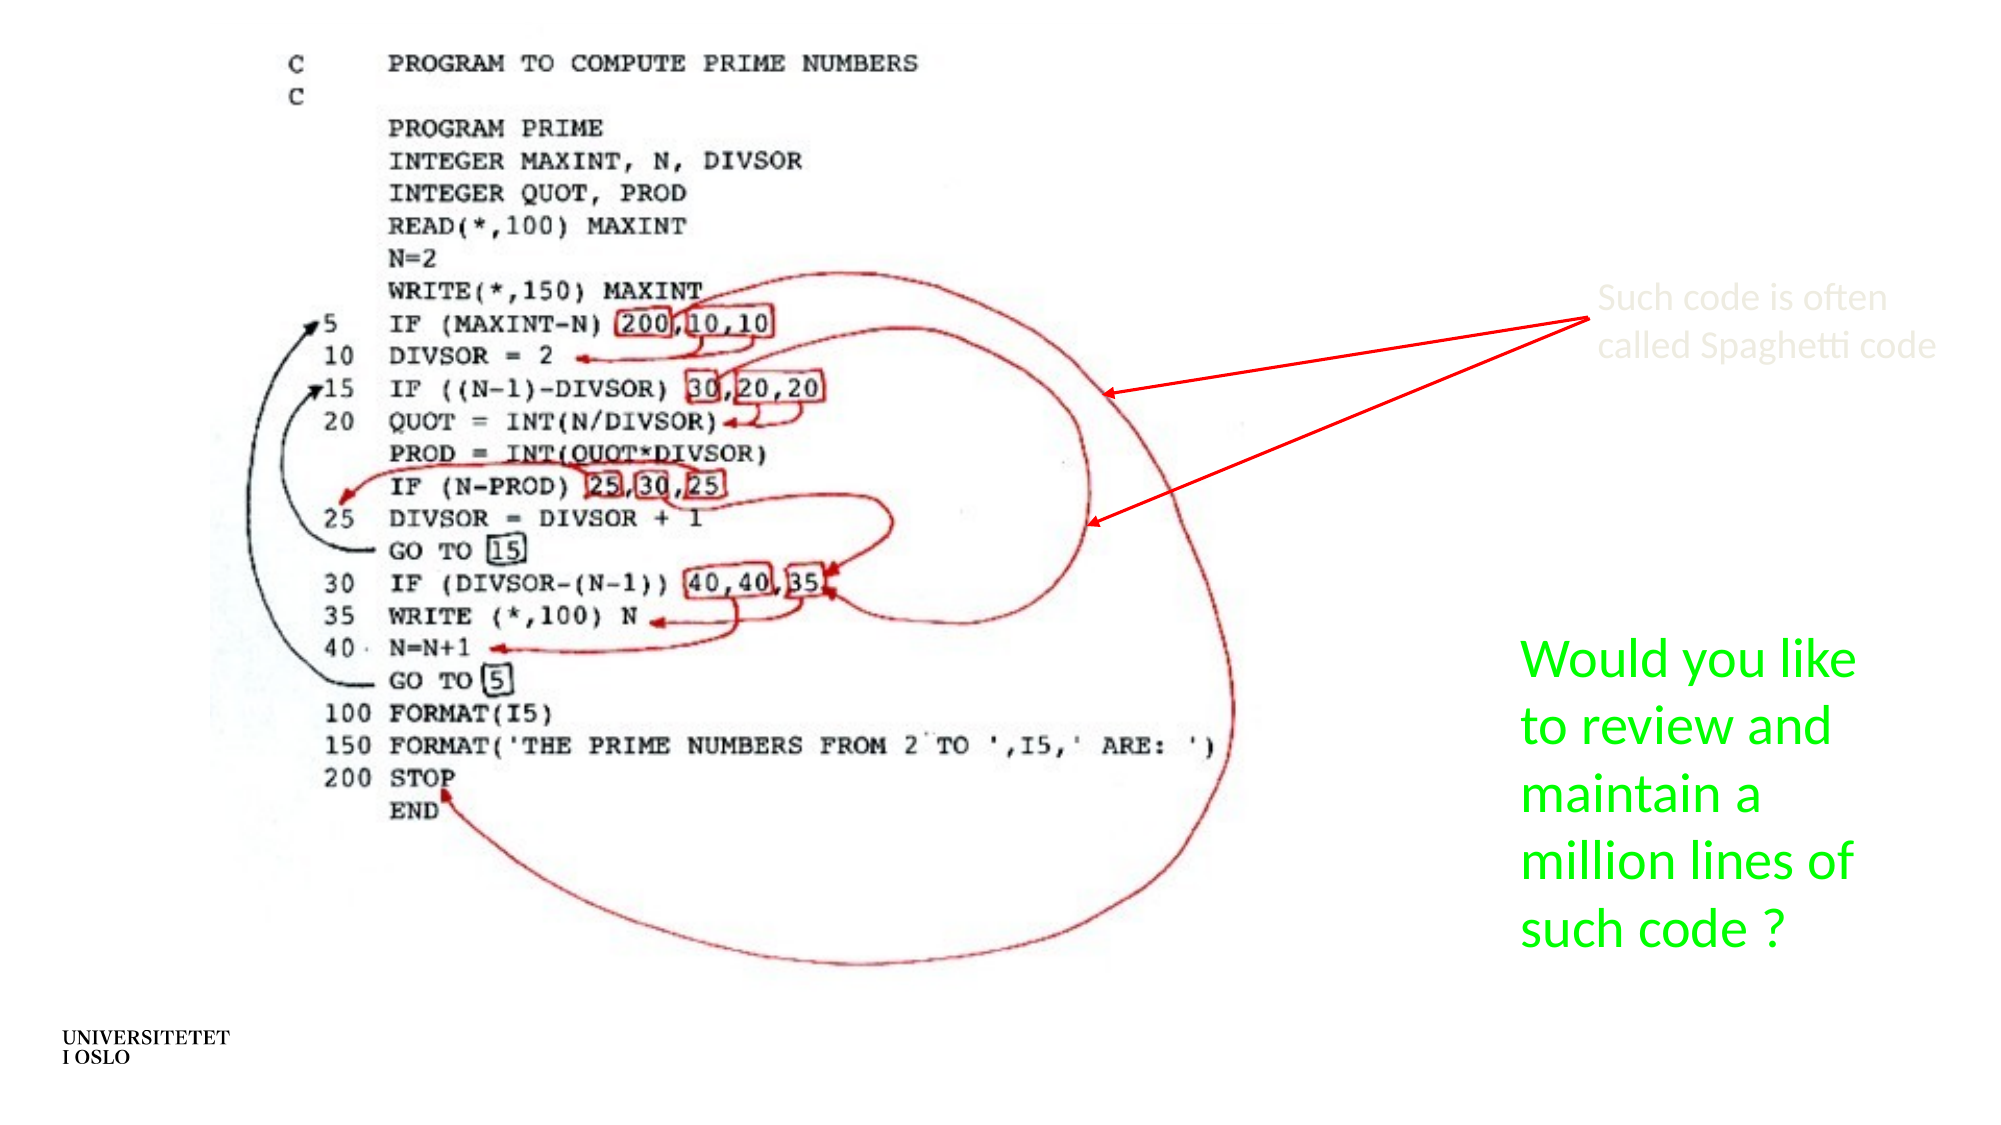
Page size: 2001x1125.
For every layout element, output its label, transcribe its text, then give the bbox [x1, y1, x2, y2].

text_box Such code is often called Spaghetti code [1577, 251, 1976, 434]
text_box Would you like to review and maintain a million lines of such code ? [1500, 601, 1903, 1001]
picture [210, 22, 1284, 1000]
picture [62, 1030, 230, 1064]
